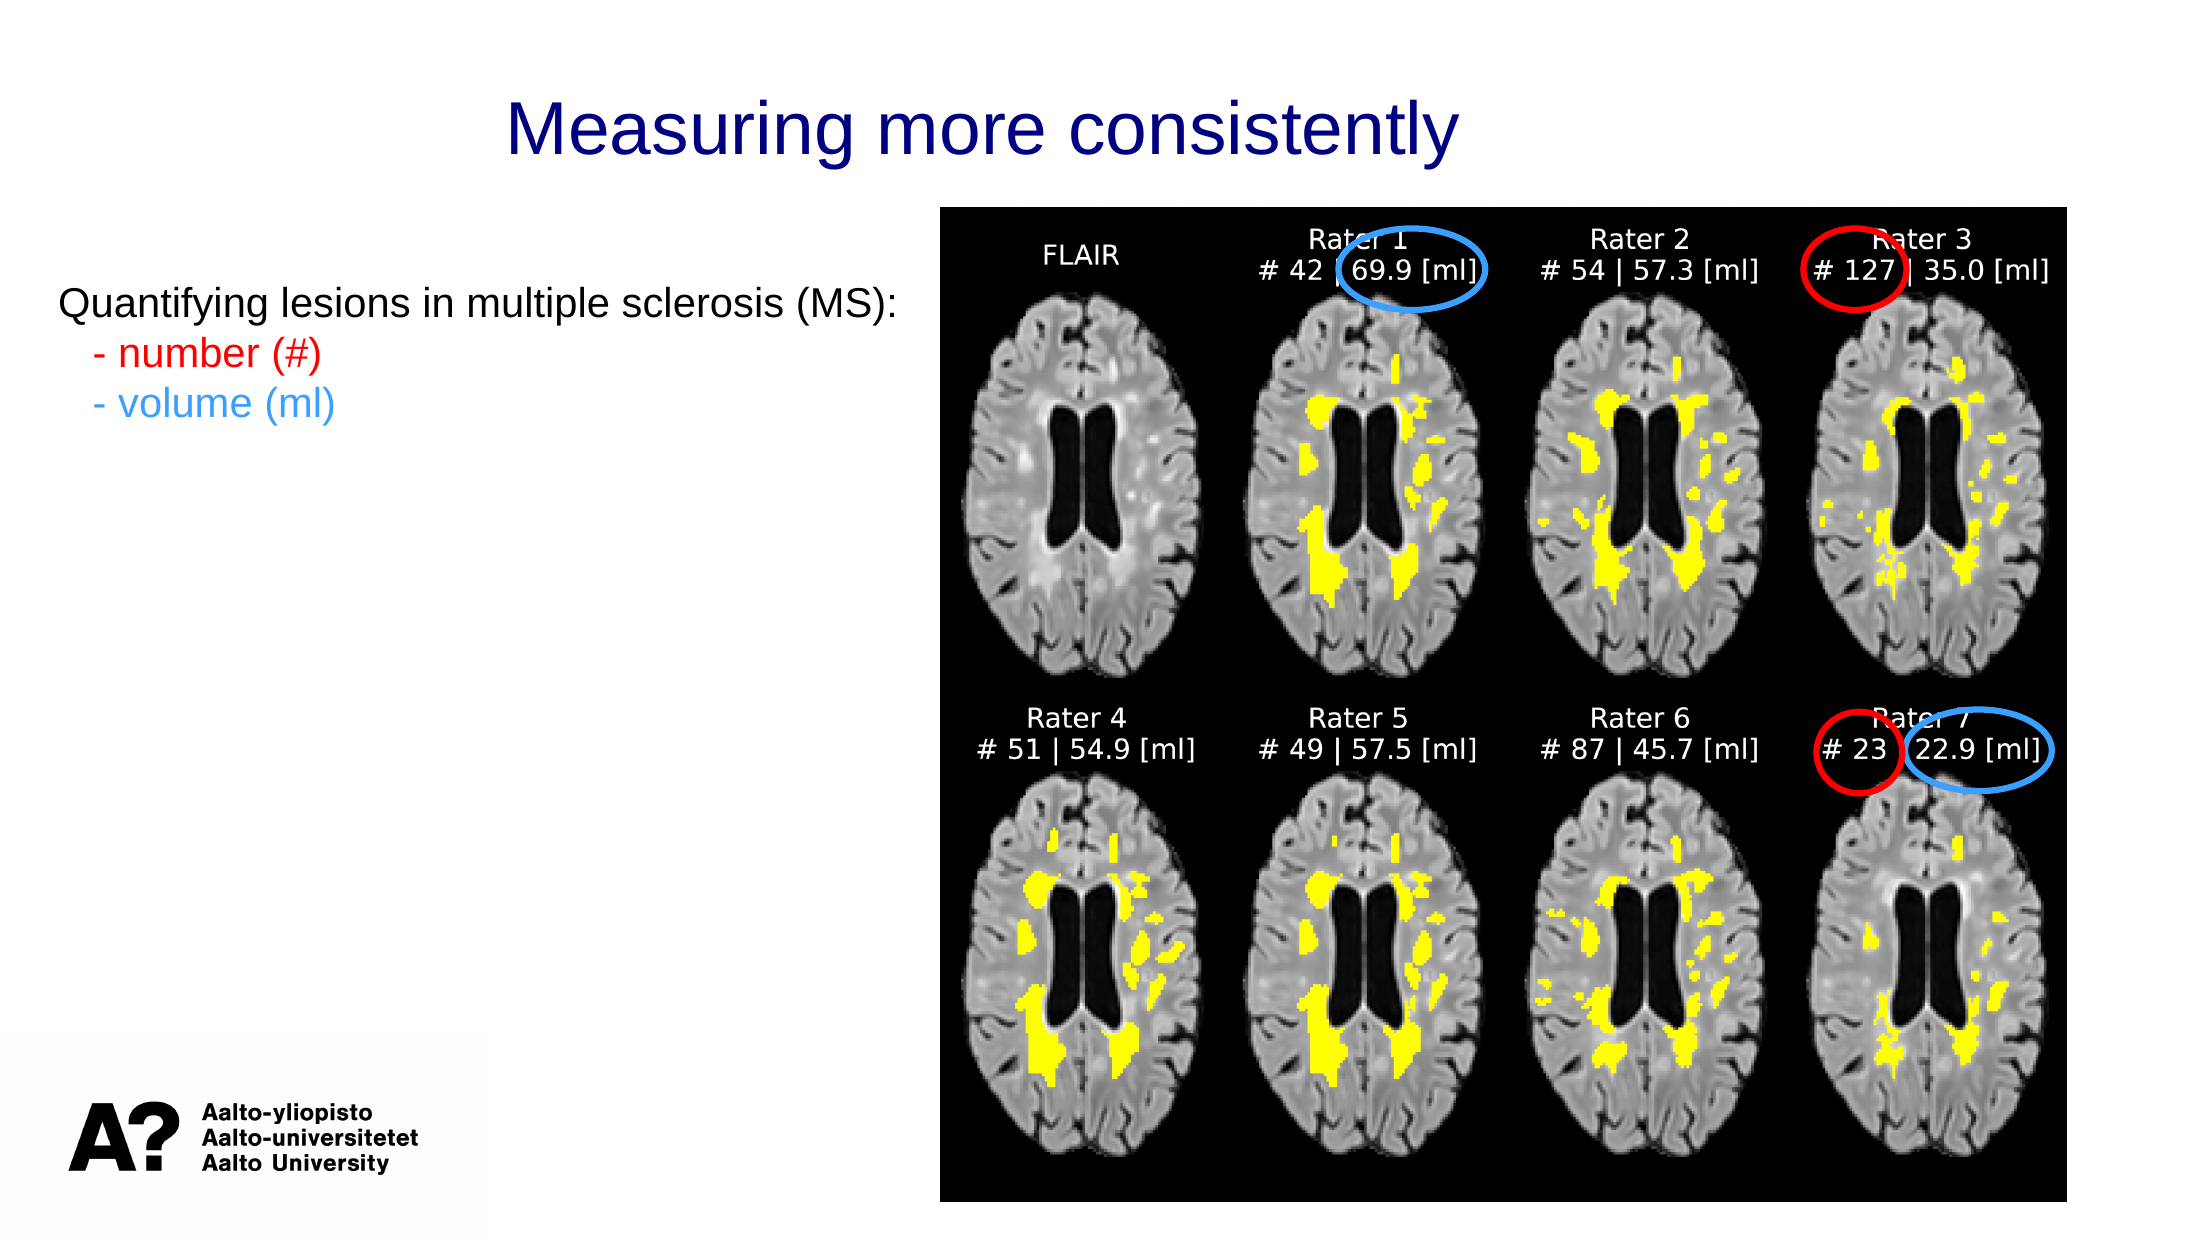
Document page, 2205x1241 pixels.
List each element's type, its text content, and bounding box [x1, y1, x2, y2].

picture [0, 1035, 488, 1239]
title Measuring more consistently [327, 65, 1640, 179]
text_box Quantifying lesions in multiple sclerosis (MS): - number (#) - volume (ml) [40, 189, 916, 513]
picture [940, 207, 2067, 1202]
